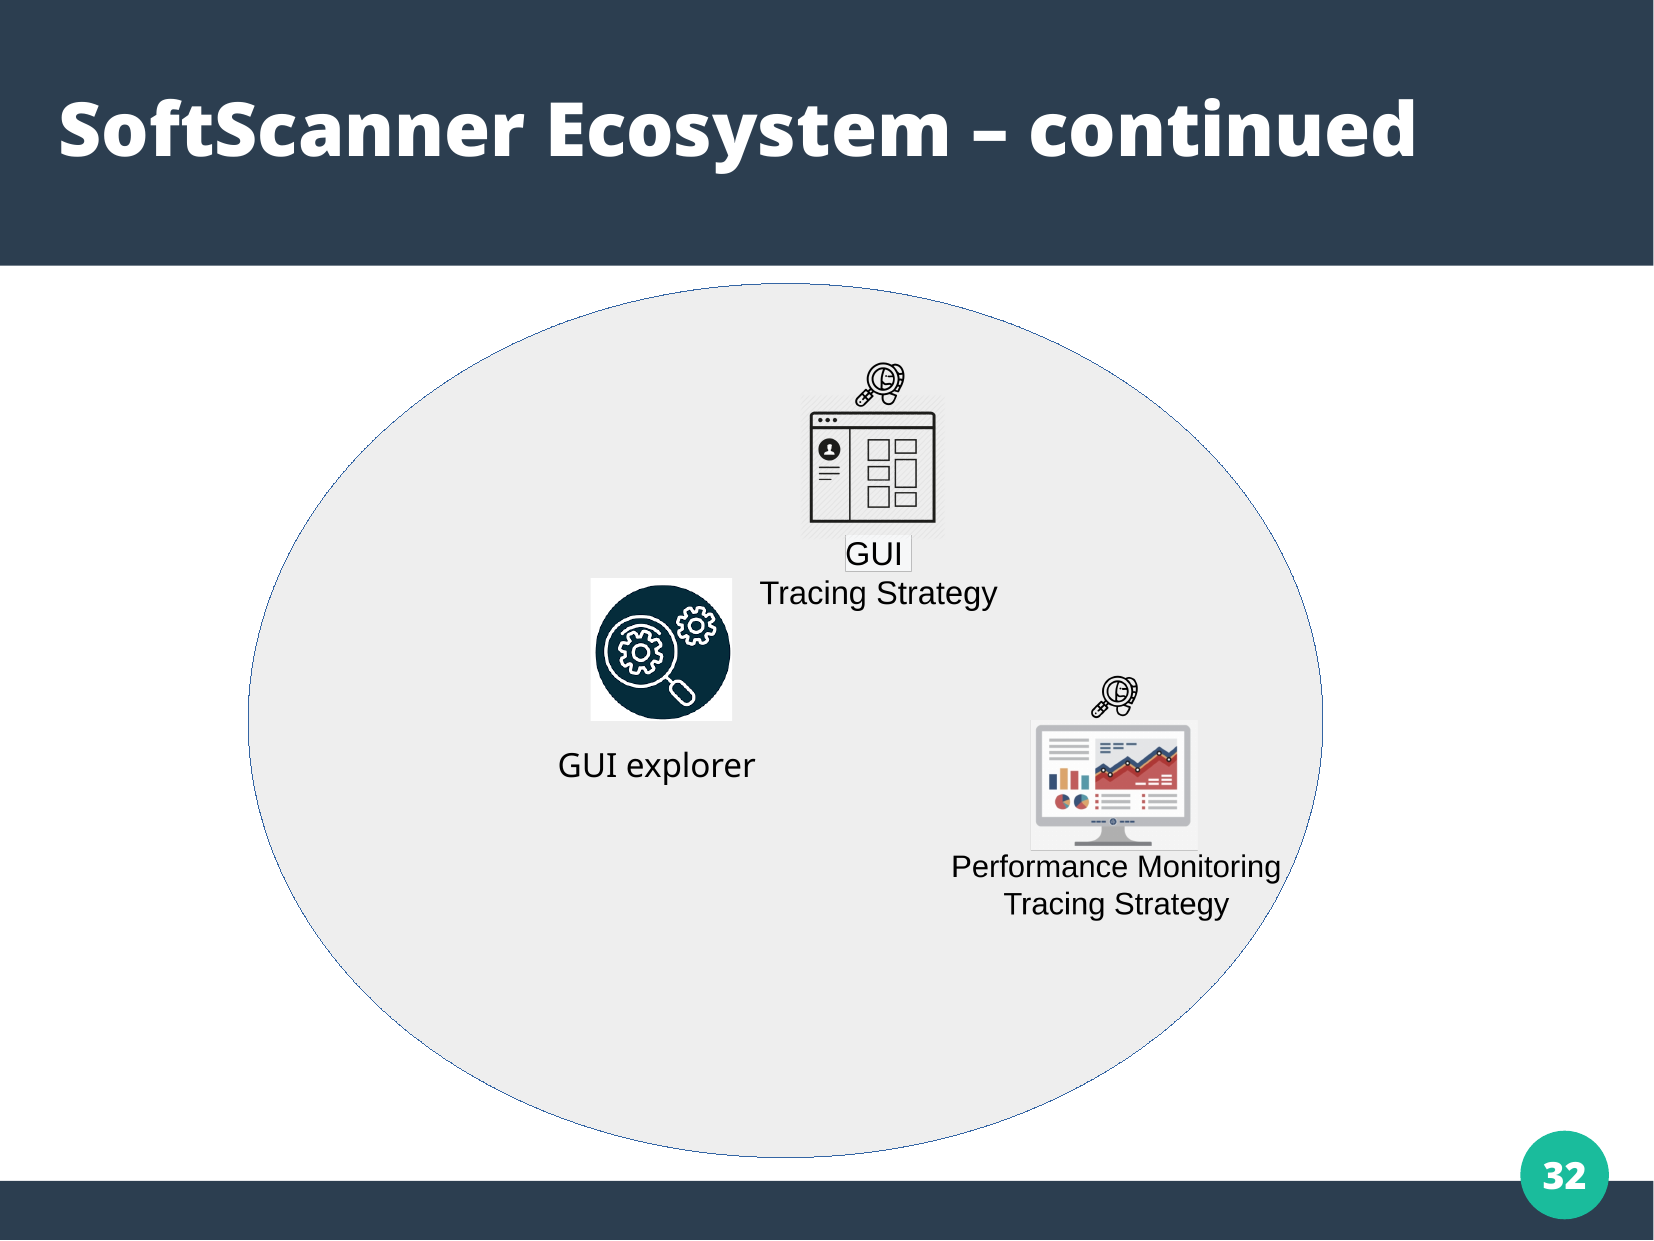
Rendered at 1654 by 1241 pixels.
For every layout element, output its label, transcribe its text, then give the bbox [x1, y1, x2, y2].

text_box GUI explorer [504, 736, 810, 792]
title SoftScanner Ecosystem – continued [58, 49, 1595, 207]
picture [742, 347, 1016, 626]
picture [590, 578, 733, 721]
text_box [248, 283, 1323, 1158]
picture [931, 661, 1300, 934]
